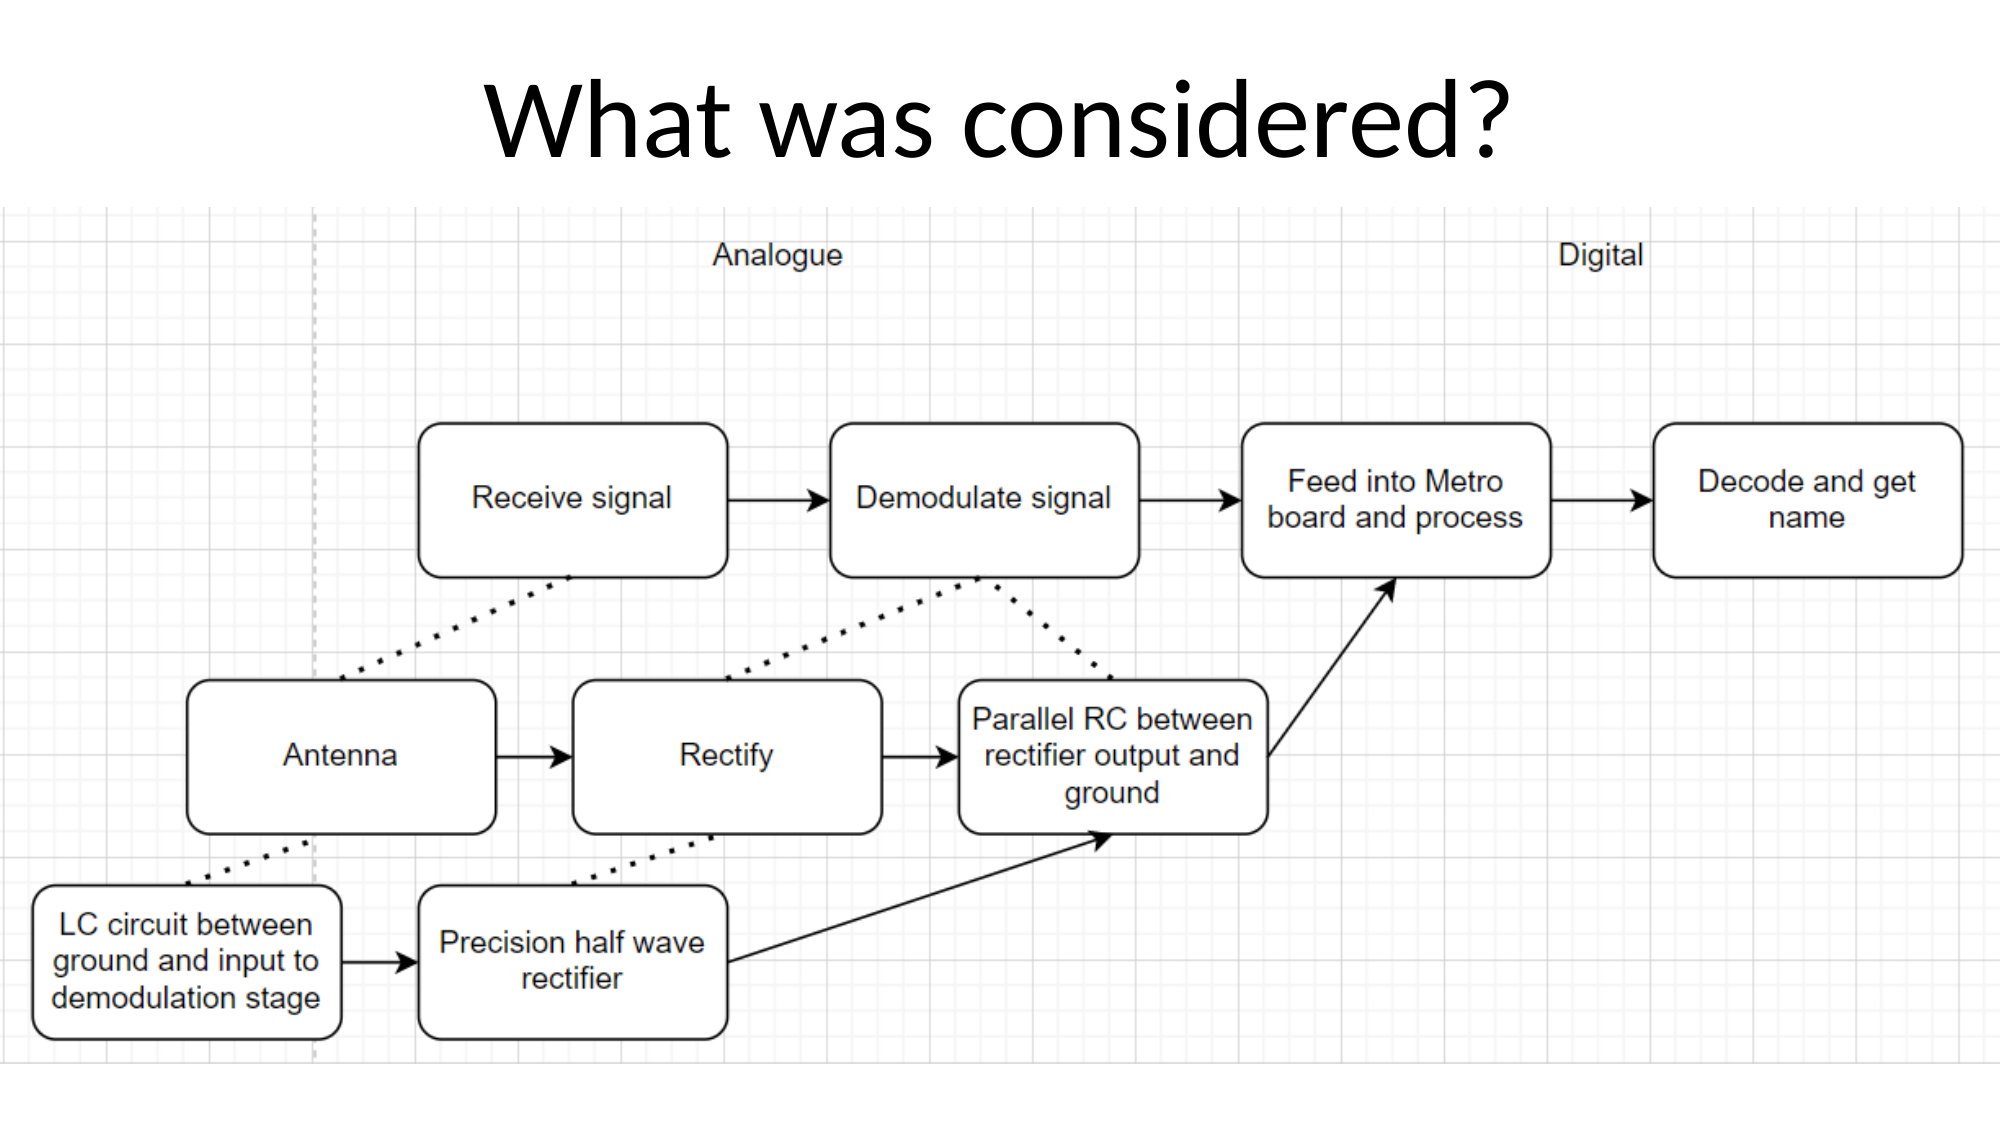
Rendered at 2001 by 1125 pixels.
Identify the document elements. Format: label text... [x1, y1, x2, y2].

text_box What was considered? [469, 37, 1531, 188]
picture [0, 207, 2000, 1064]
